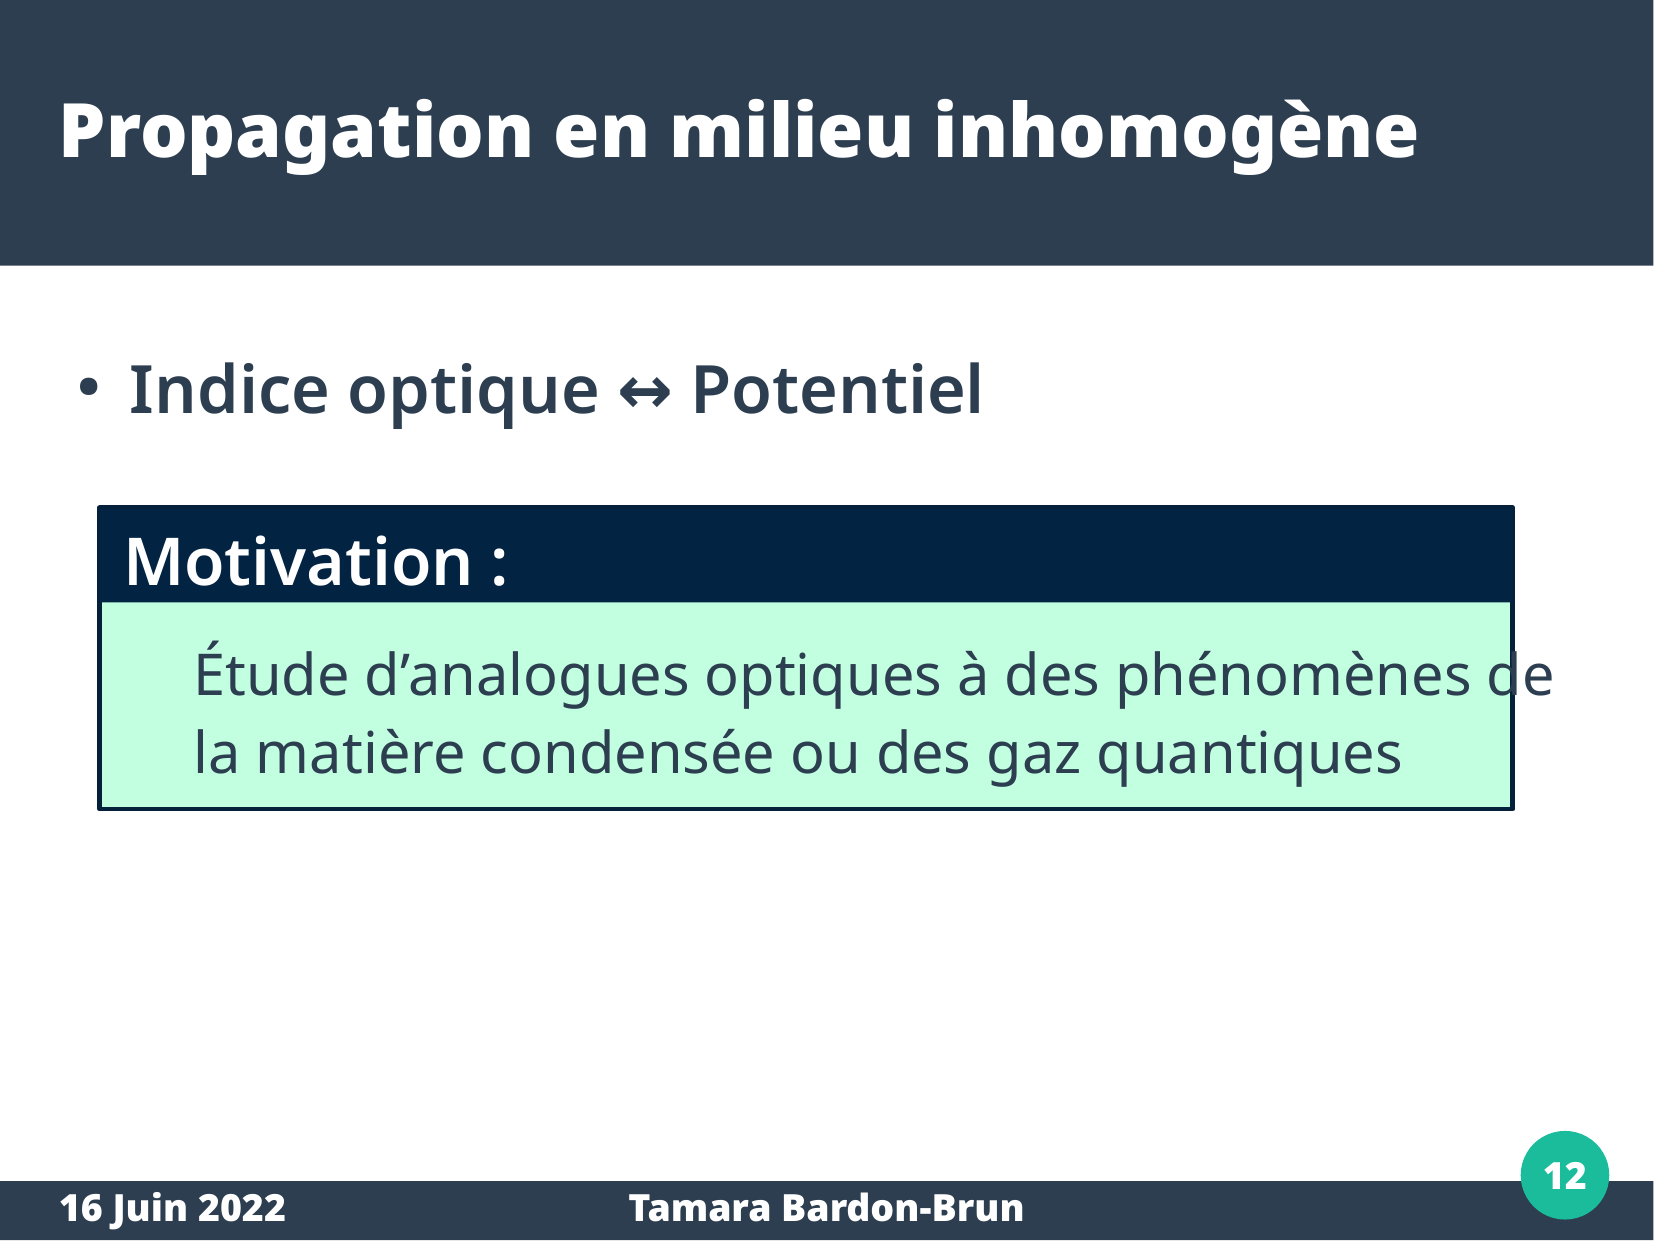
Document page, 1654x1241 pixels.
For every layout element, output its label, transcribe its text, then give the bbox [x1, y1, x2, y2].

title Propagation en milieu inhomogène [59, 49, 1595, 207]
list Indice optique ↔ Potentiel [59, 342, 1595, 632]
text_box [99, 508, 1513, 514]
list Motivation : Étude d’analogues optiques à des phénomènes de la matière condensée ou des gaz quantiques [53, 514, 1560, 792]
text_box [99, 792, 1513, 810]
